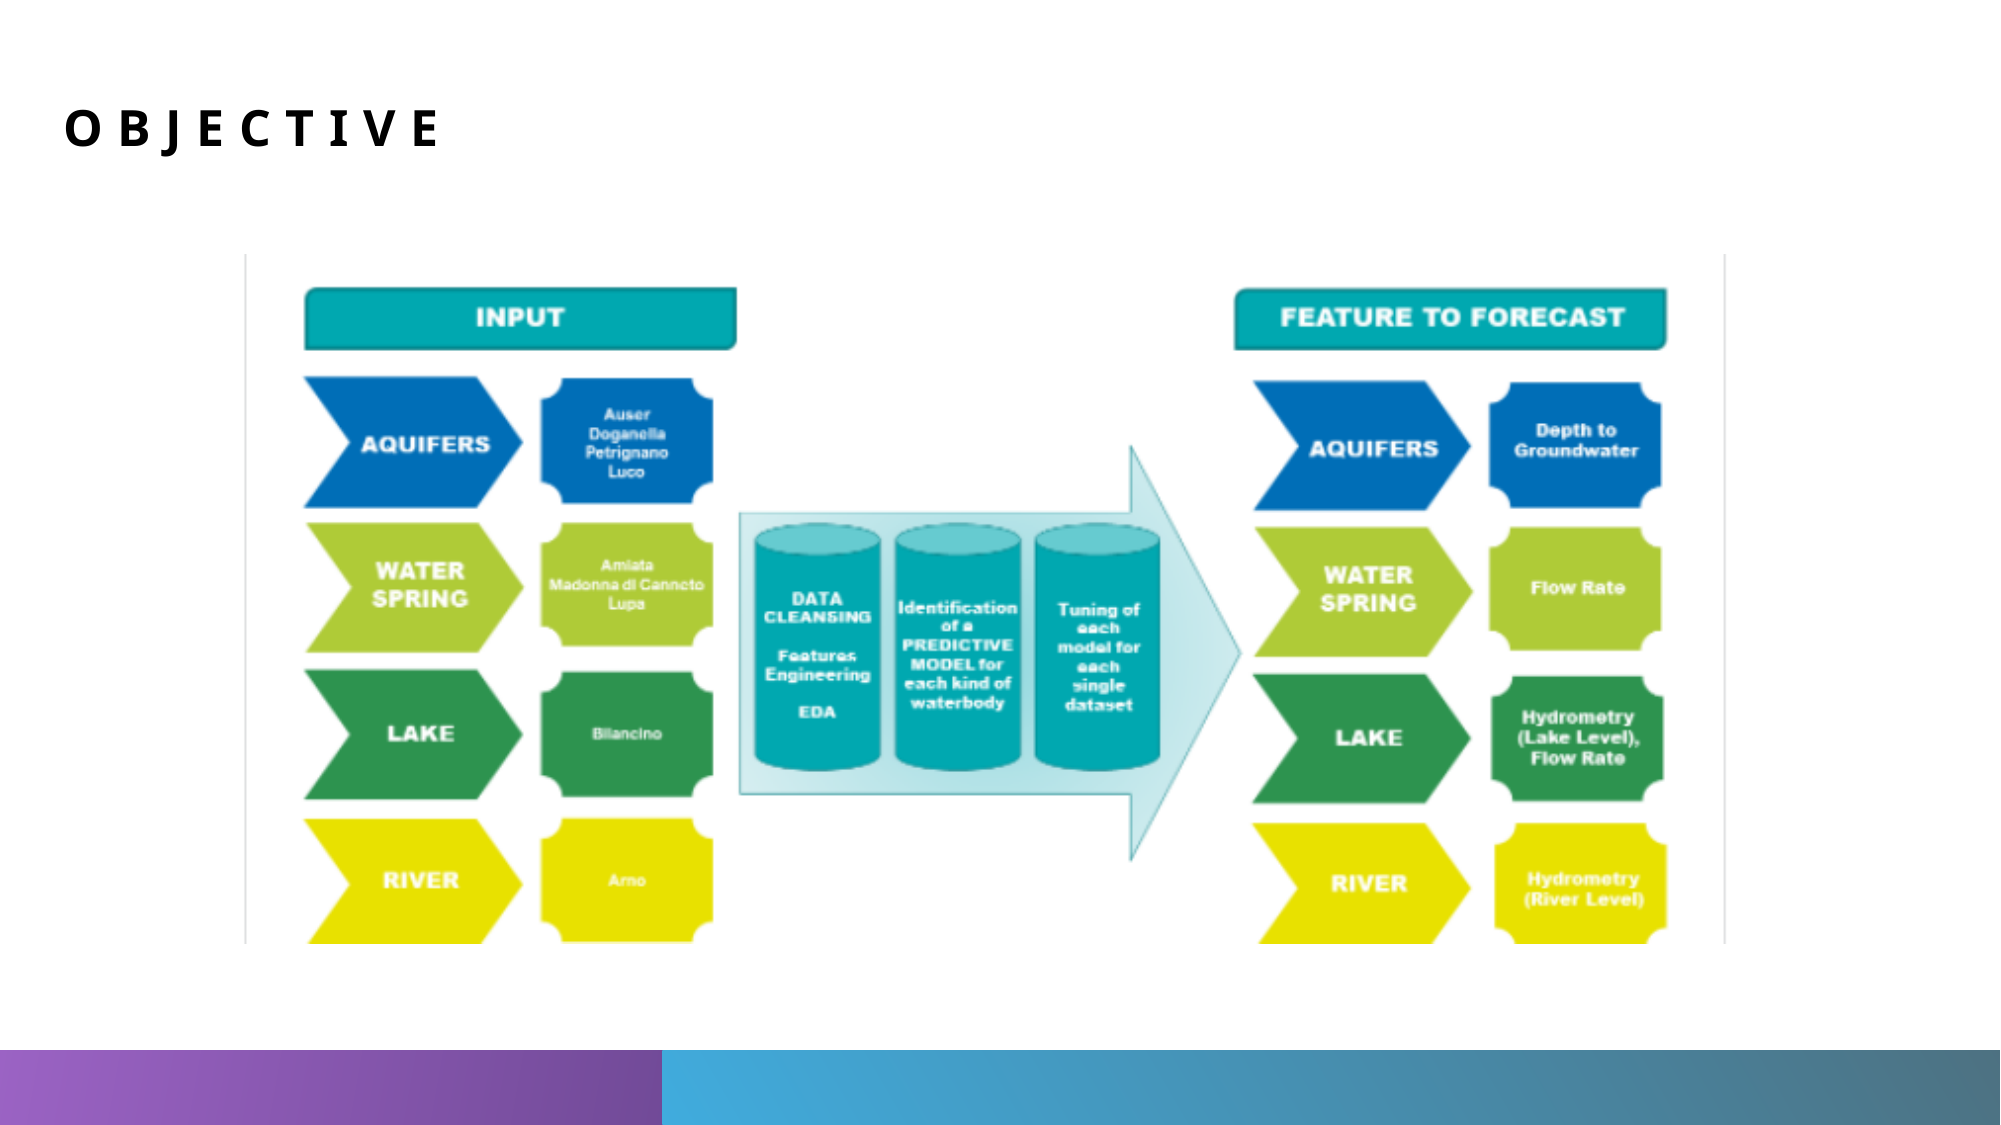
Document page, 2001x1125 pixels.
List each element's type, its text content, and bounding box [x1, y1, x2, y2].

title OBJECTIVE [63, 30, 1744, 157]
picture [239, 254, 1744, 945]
